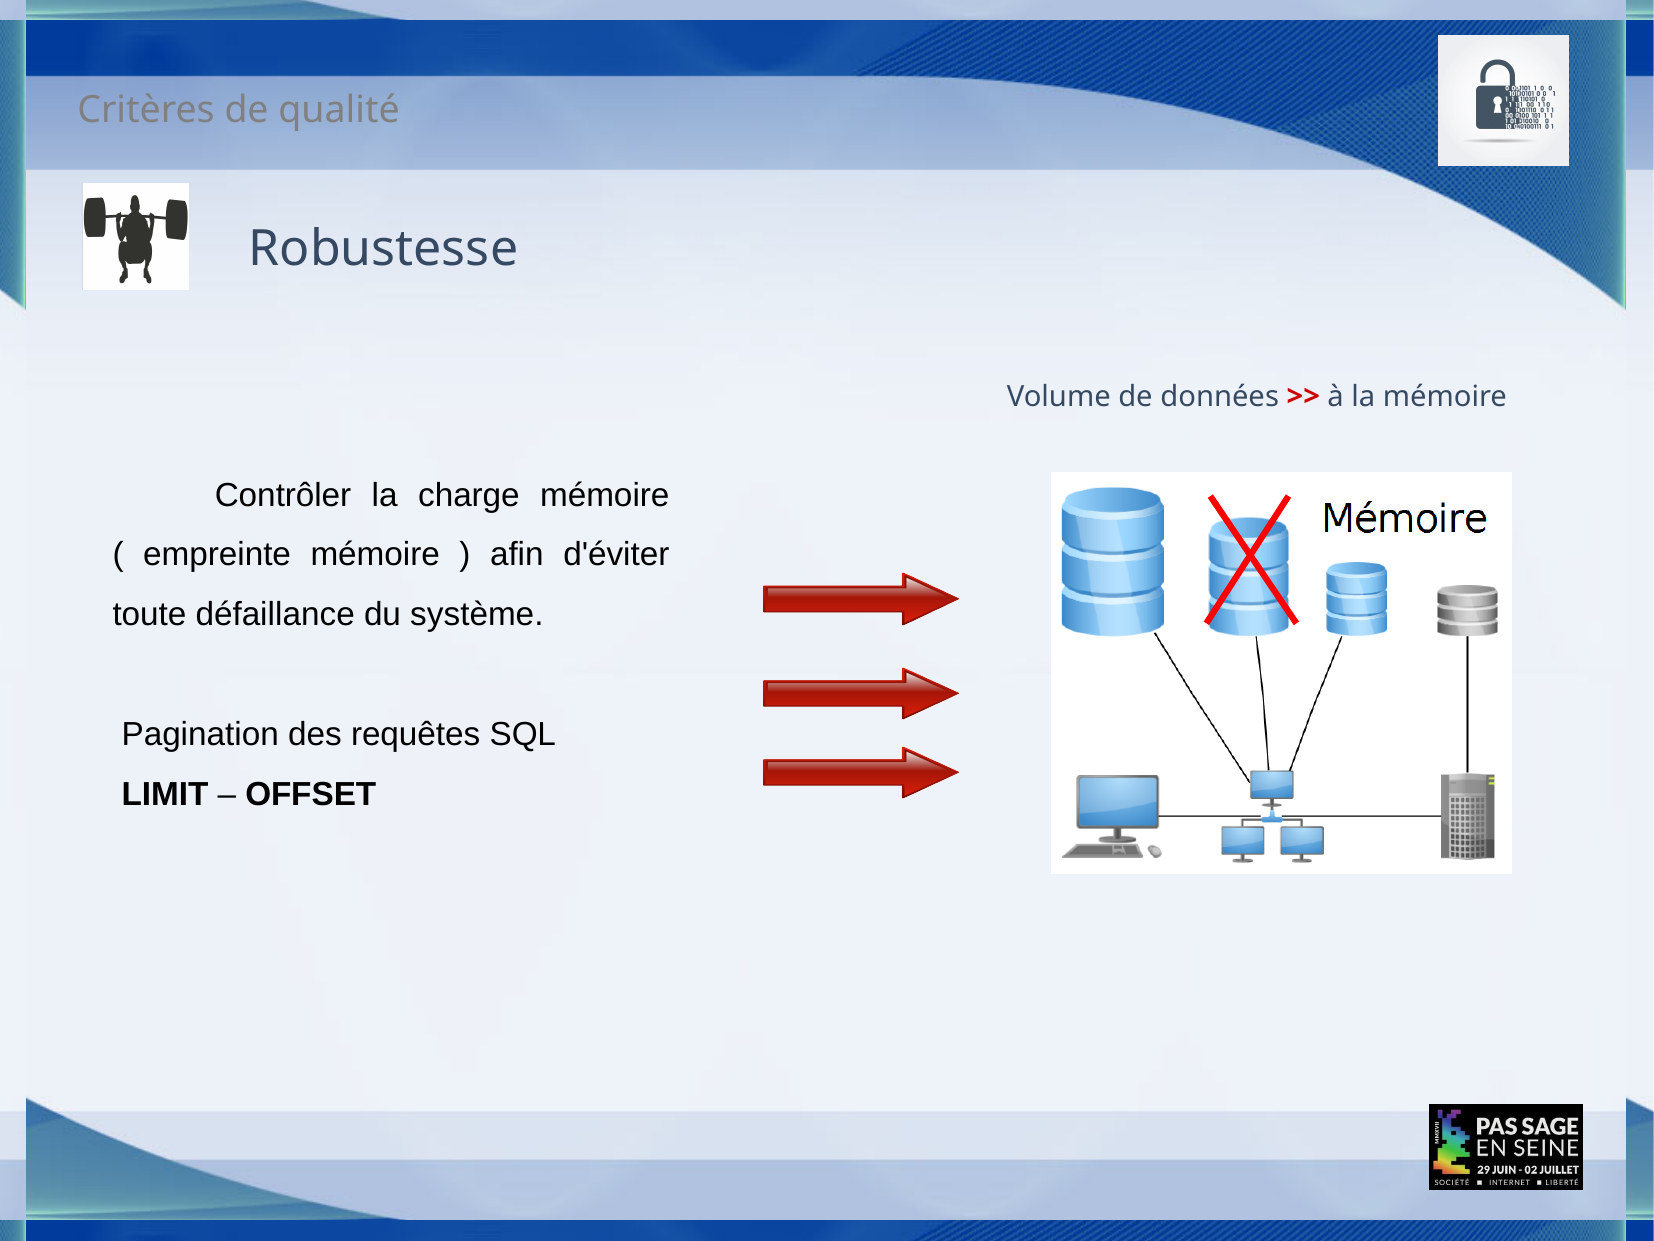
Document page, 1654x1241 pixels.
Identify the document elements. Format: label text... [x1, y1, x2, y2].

title Critères de qualité [11, 86, 466, 131]
text_box Contrôler la charge mémoire ( empreinte mémoire ) afin d'éviter toute défaillance du système. Pagination des requêtes SQL LIMIT – OFFSET [97, 445, 685, 871]
title Robustesse [200, 204, 567, 289]
title Volume de données >> à la mémoire [932, 366, 1582, 424]
picture [0, 0, 1654, 1241]
